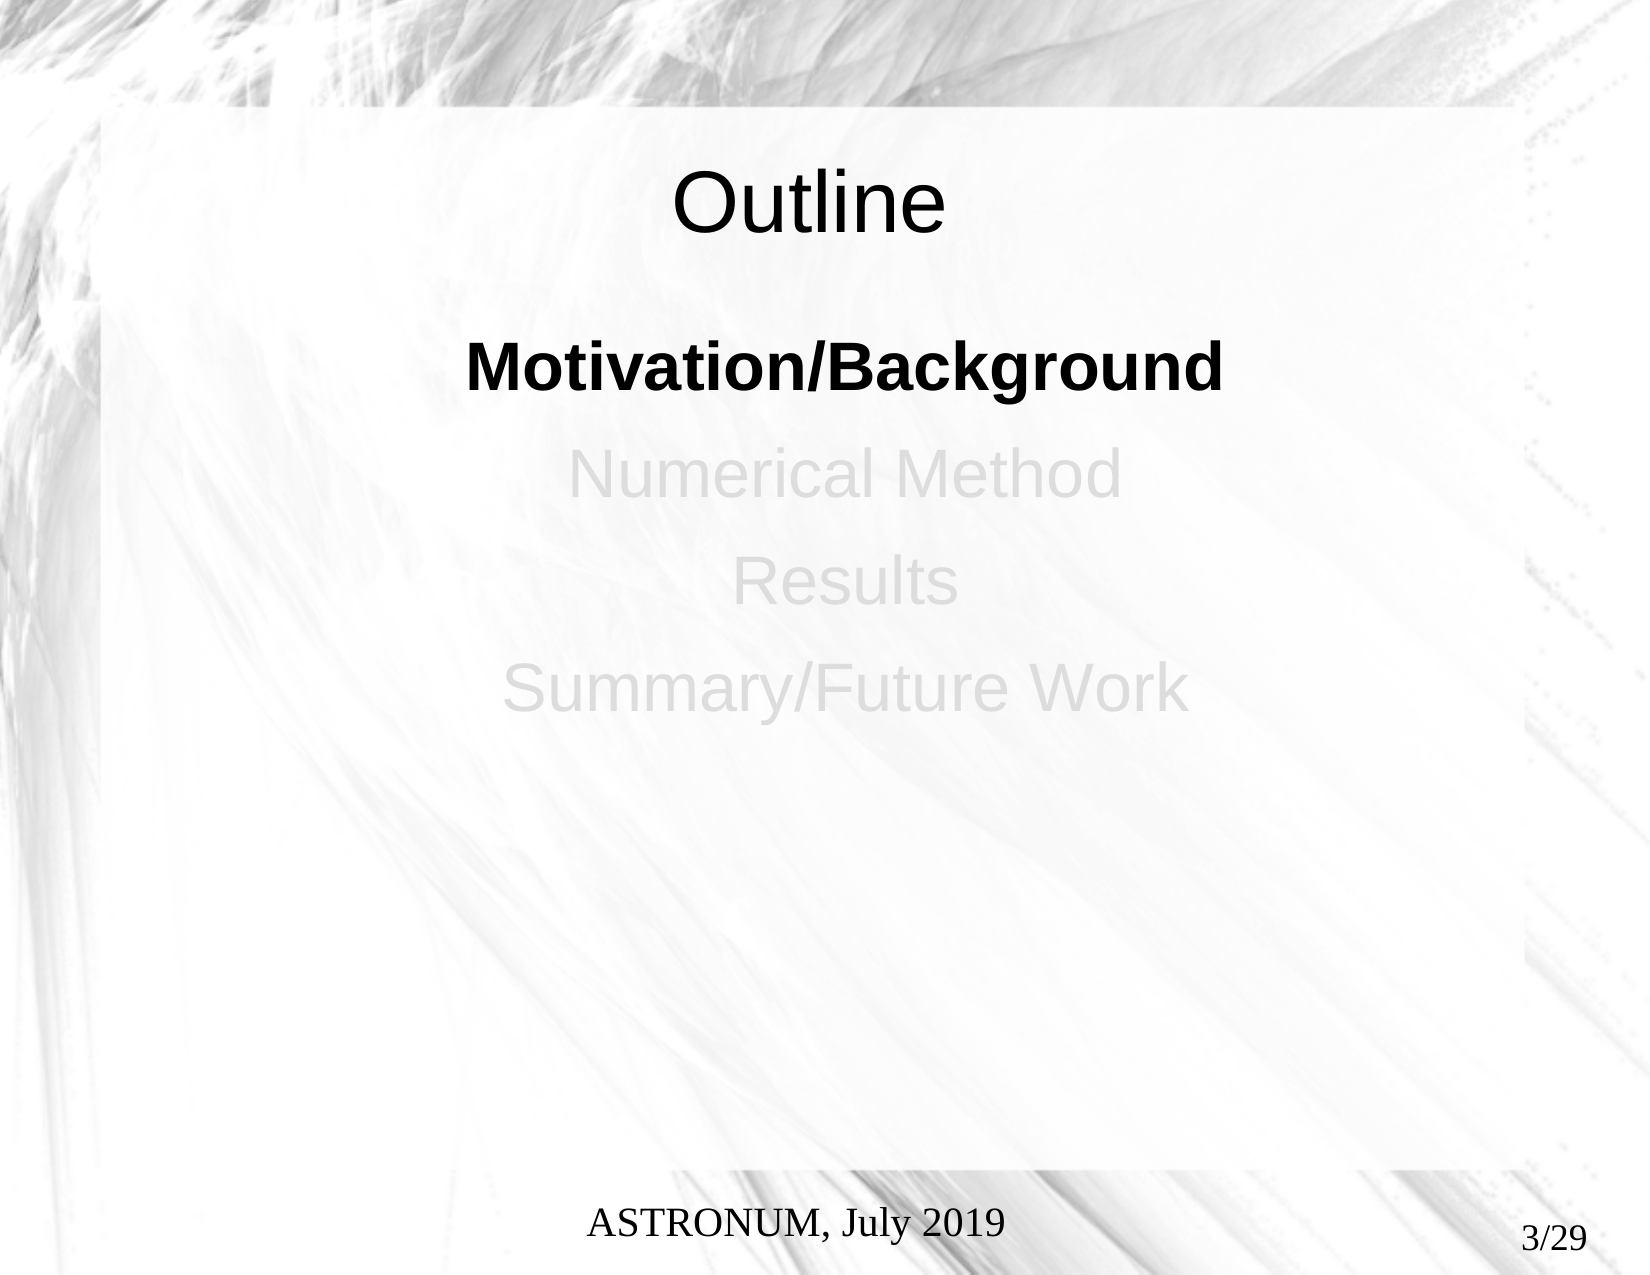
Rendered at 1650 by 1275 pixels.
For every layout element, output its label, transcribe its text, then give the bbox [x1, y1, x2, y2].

list Motivation/Background Numerical Method Results Summary/Future Work [105, 328, 1516, 972]
title Outline [117, 115, 1503, 288]
picture [0, 0, 1650, 1275]
